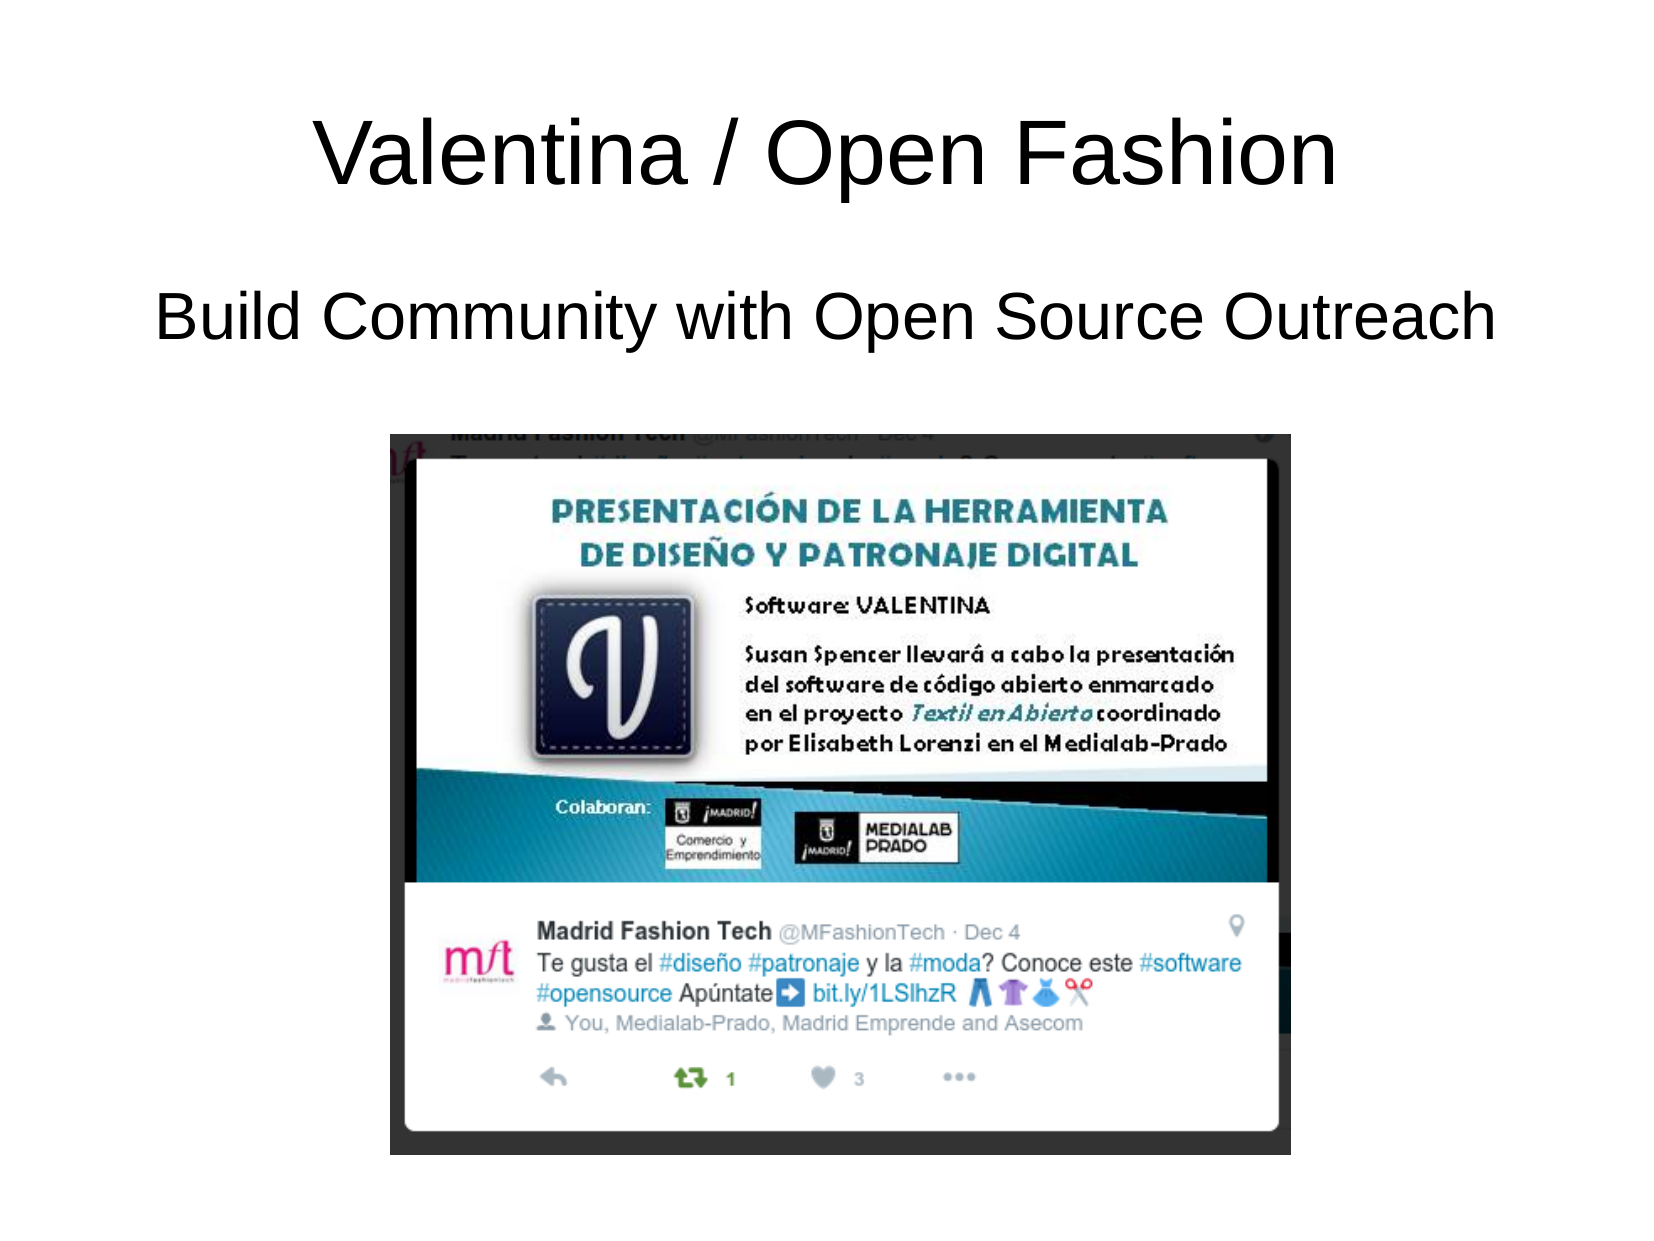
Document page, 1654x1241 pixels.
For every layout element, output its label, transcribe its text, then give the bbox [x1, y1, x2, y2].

picture [390, 434, 1291, 1156]
title Build Community with Open Source Outreach [82, 212, 1571, 421]
title Valentina / Open Fashion [82, 49, 1571, 212]
